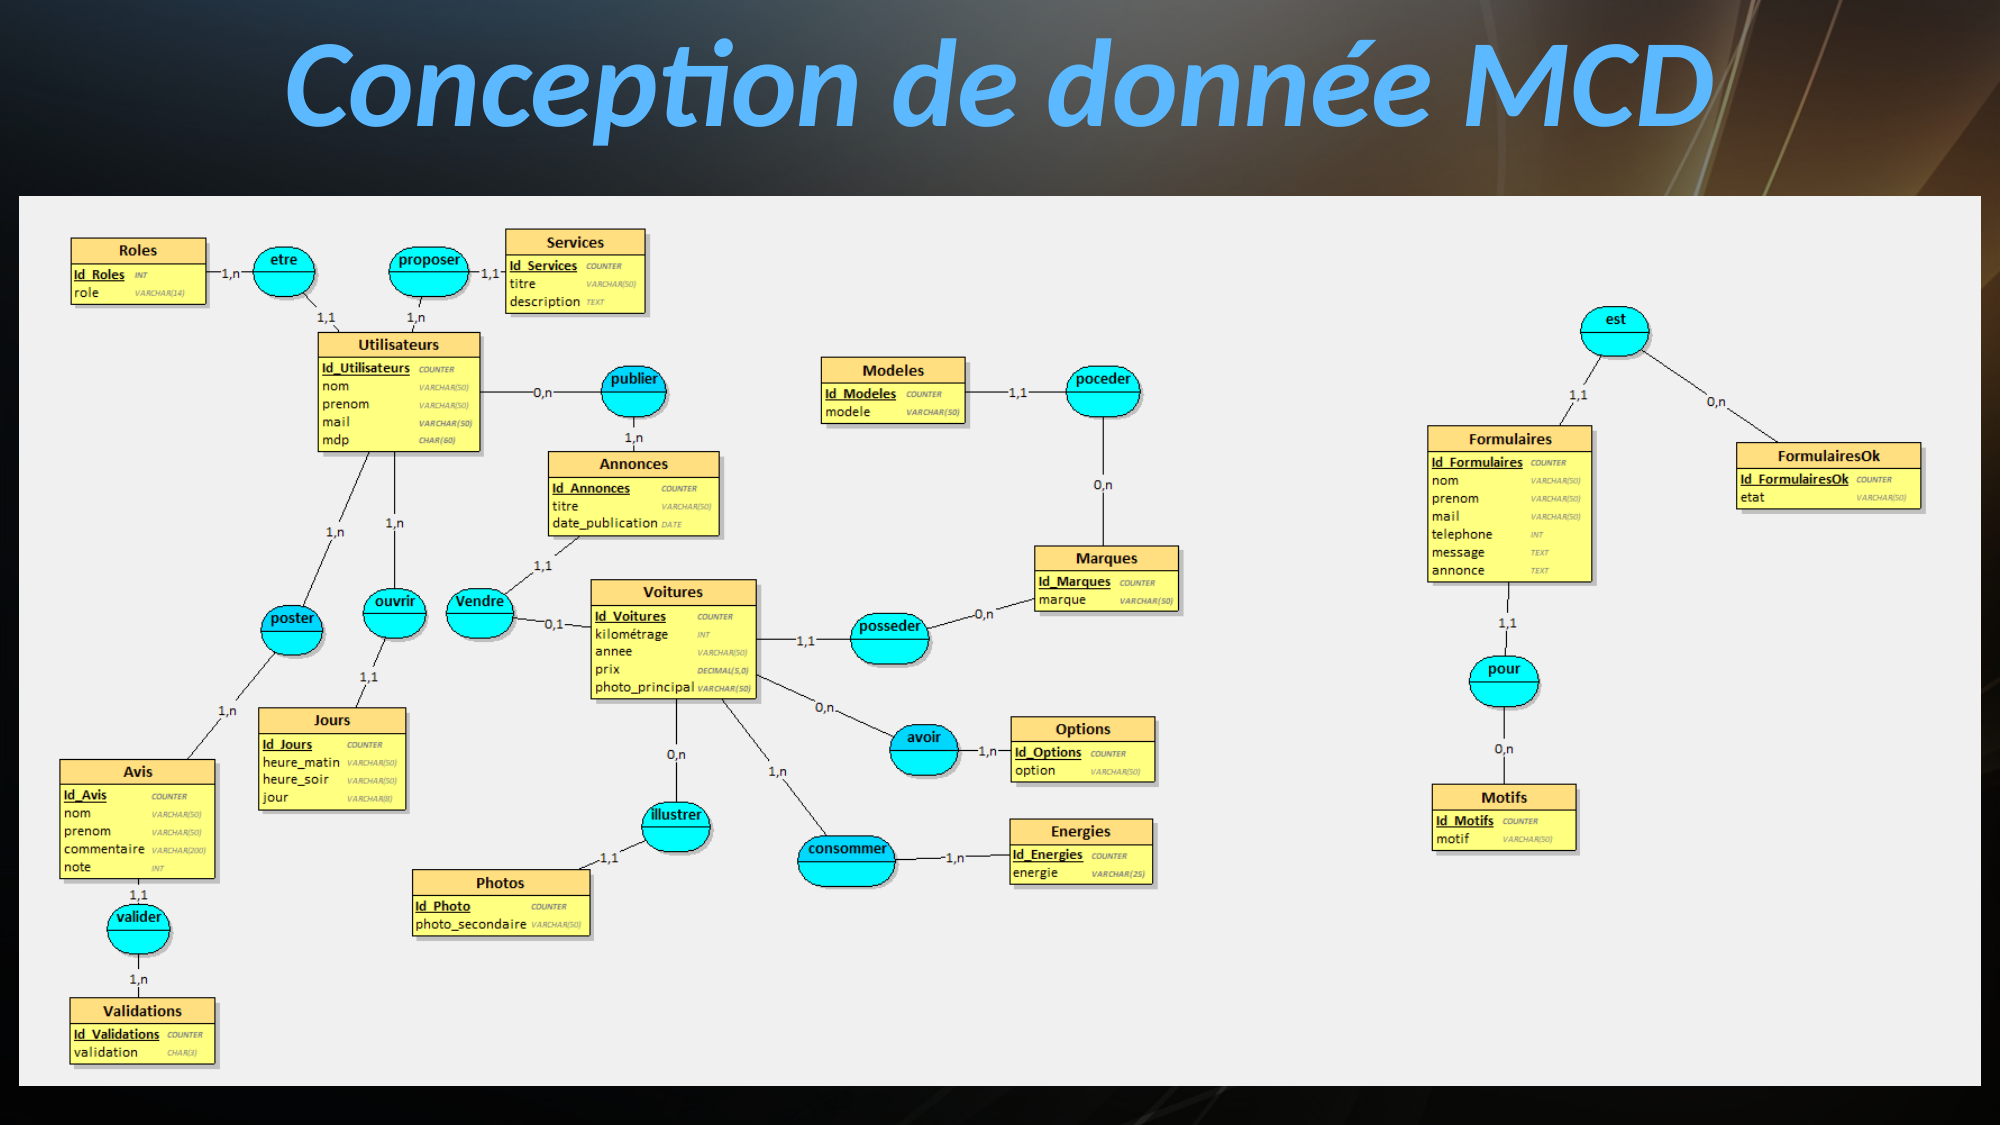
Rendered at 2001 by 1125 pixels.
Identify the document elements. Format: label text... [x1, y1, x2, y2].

subtitle Conception de donnée MCD [249, 10, 1750, 196]
picture [0, 0, 2000, 1125]
